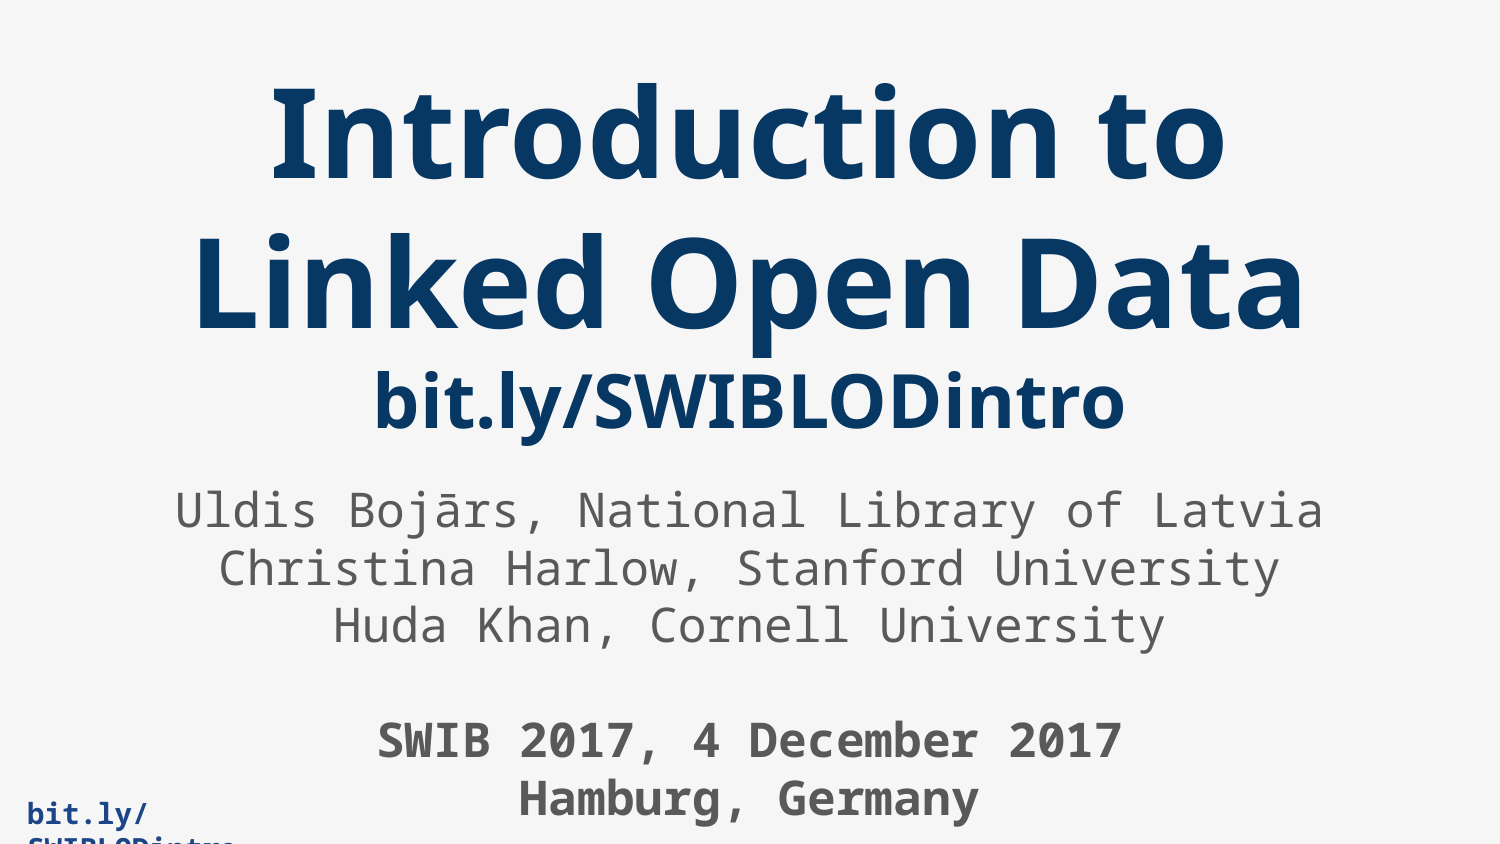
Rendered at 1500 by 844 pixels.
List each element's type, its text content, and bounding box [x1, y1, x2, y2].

subtitle Uldis Bojārs, National Library of Latvia Christina Harlow, Stanford University Huda Khan, Cornell University SWIB 2017, 4 December 2017 Hamburg, Germany [51, 464, 1449, 708]
title Introduction to Linked Open Data bit.ly/SWIBLODintro [51, 52, 1449, 459]
